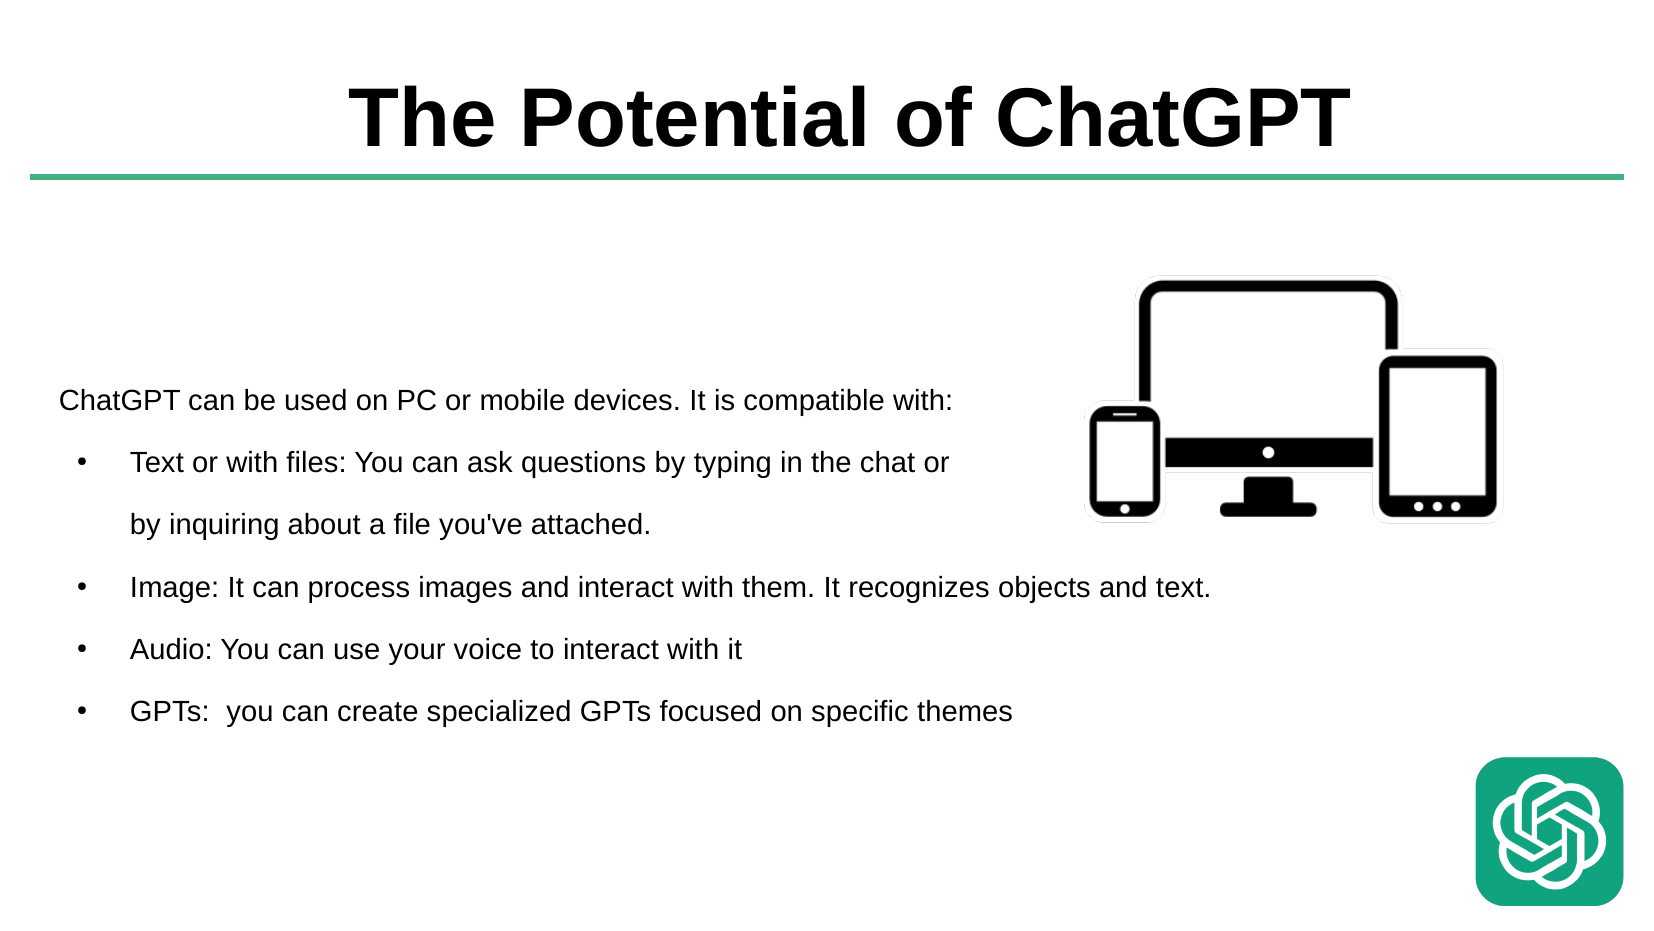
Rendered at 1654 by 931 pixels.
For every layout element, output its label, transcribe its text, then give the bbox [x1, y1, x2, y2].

list ChatGPT can be used on PC or mobile devices. It is compatible with: Text or with files: You can ask questions by typing in the chat or by inquiring about a file you've attached. Image: It can process images and interact with them. It recognizes objects and text. Audio: You can use your voice to interact with it GPTs: you can create specialized GPTs focused on specific themes [59, 383, 1418, 857]
picture [1062, 265, 1536, 545]
title The Potential of ChatGPT [50, 66, 1604, 170]
picture [1475, 757, 1624, 906]
